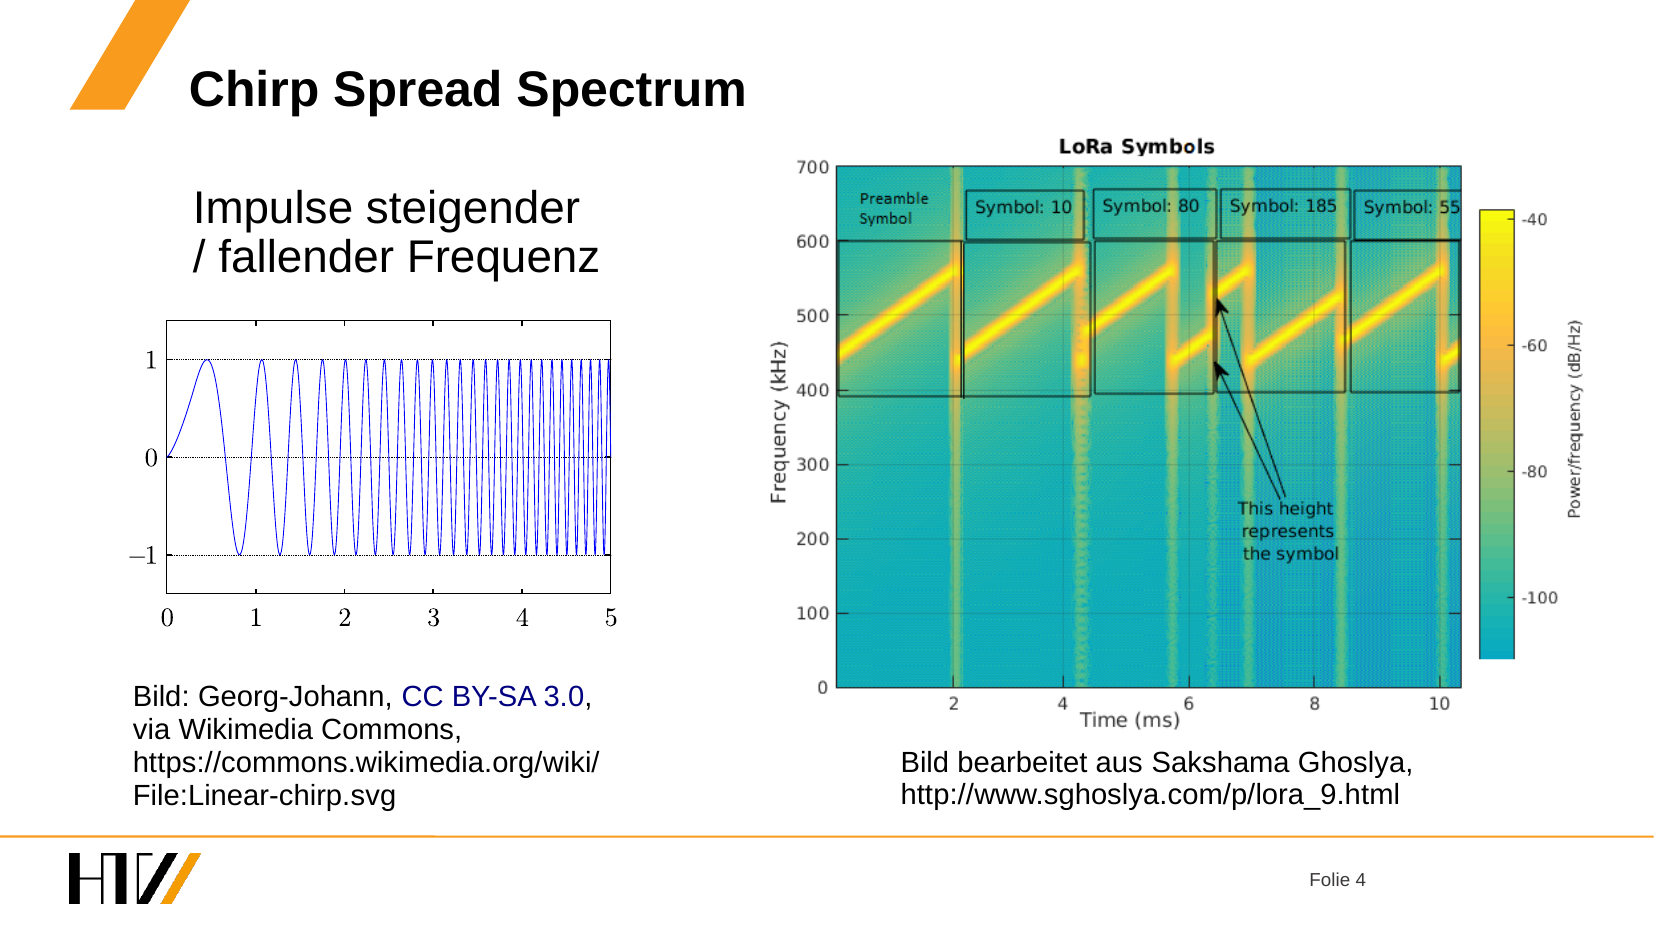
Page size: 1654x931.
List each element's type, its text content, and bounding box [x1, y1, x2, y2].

title Chirp Spread Spectrum [188, 32, 1574, 118]
picture [767, 135, 1588, 739]
list Impulse steigender / fallender Frequenz [122, 183, 654, 302]
picture [69, 853, 201, 904]
text_box Bild bearbeitet aus Sakshama Ghoslya, http://www.sghoslya.com/p/lora_9.html [885, 739, 1447, 819]
slide_number Folie <Foliennummer> [1281, 853, 1395, 904]
picture [122, 301, 621, 636]
text_box Bild: Georg-Johann, CC BY-SA 3.0, via Wikimedia Commons, https://commons.wikimedia.org/wiki/File:Linear-chirp.svg [118, 673, 621, 827]
